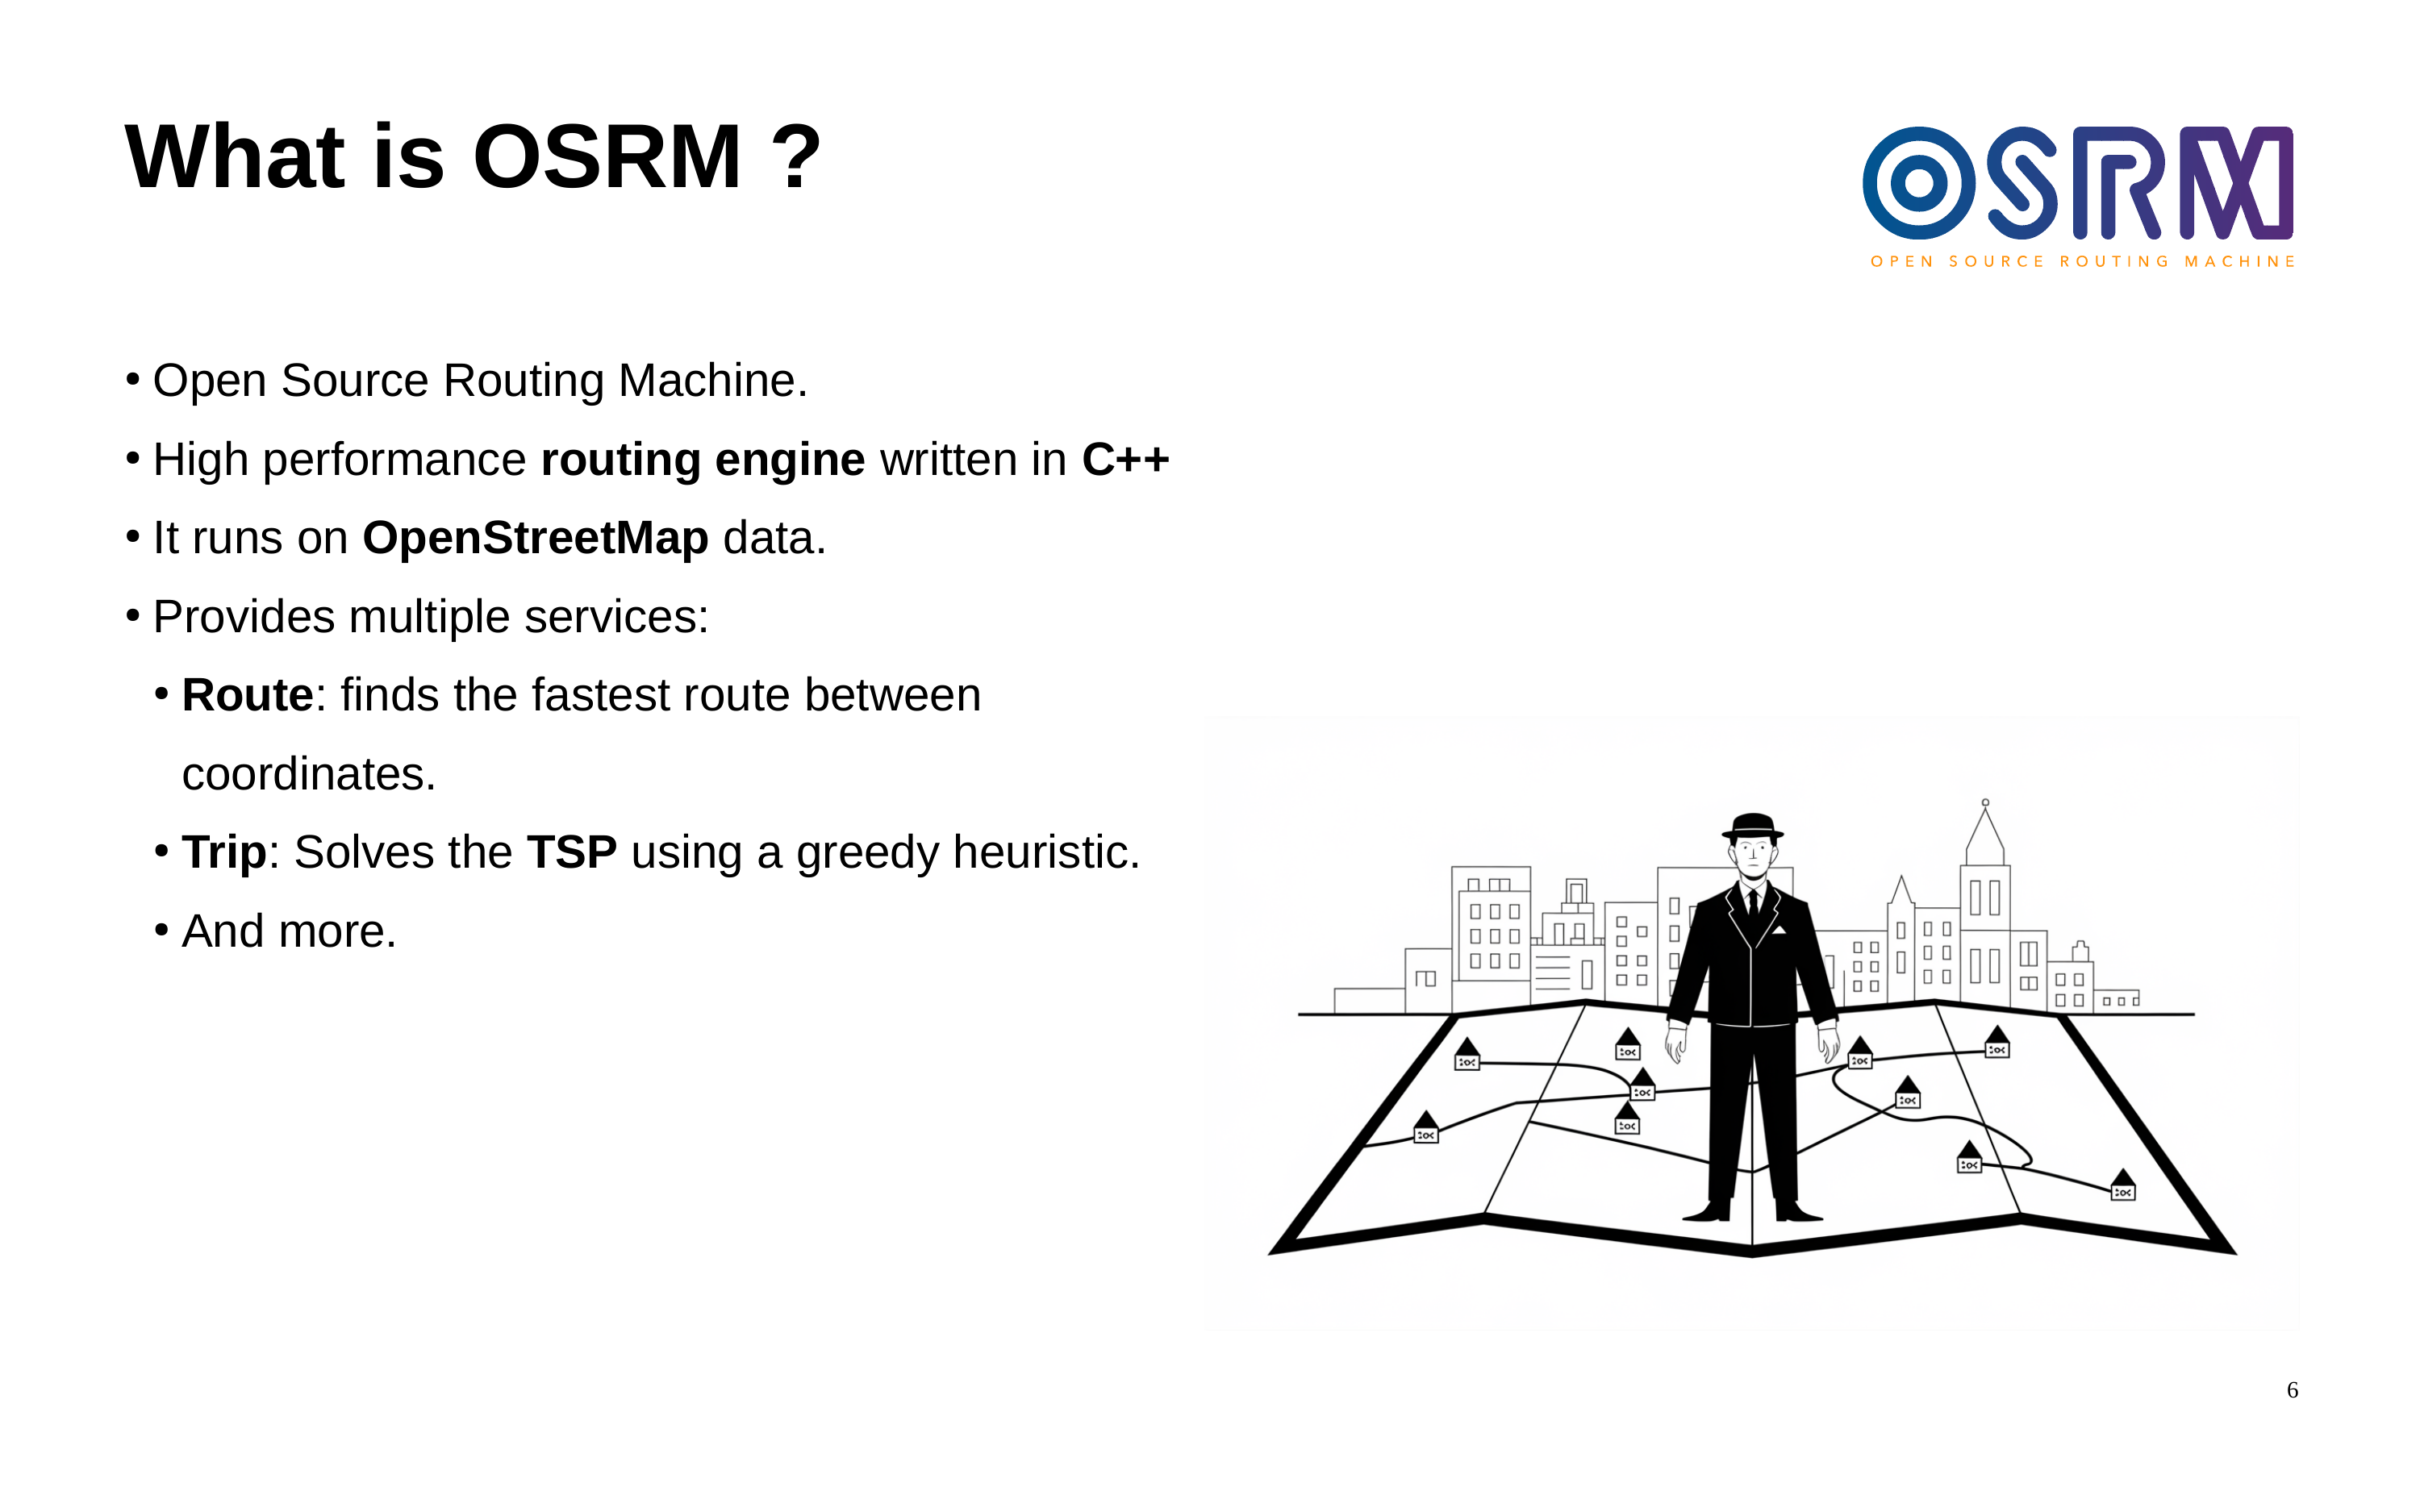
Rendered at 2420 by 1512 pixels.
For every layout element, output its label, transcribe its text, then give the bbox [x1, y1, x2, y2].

picture [1856, 122, 2300, 273]
picture [1204, 716, 2300, 1331]
text_box What is OSRM ? [112, 61, 1005, 251]
text_box Open Source Routing Machine. High performance routing engine written in C++ It runs on OpenStreetMap data. Provides multiple services: Route: finds the fastest route between coordinates. Trip: Solves the TSP using a greedy heuristic. And more. [112, 322, 1263, 885]
